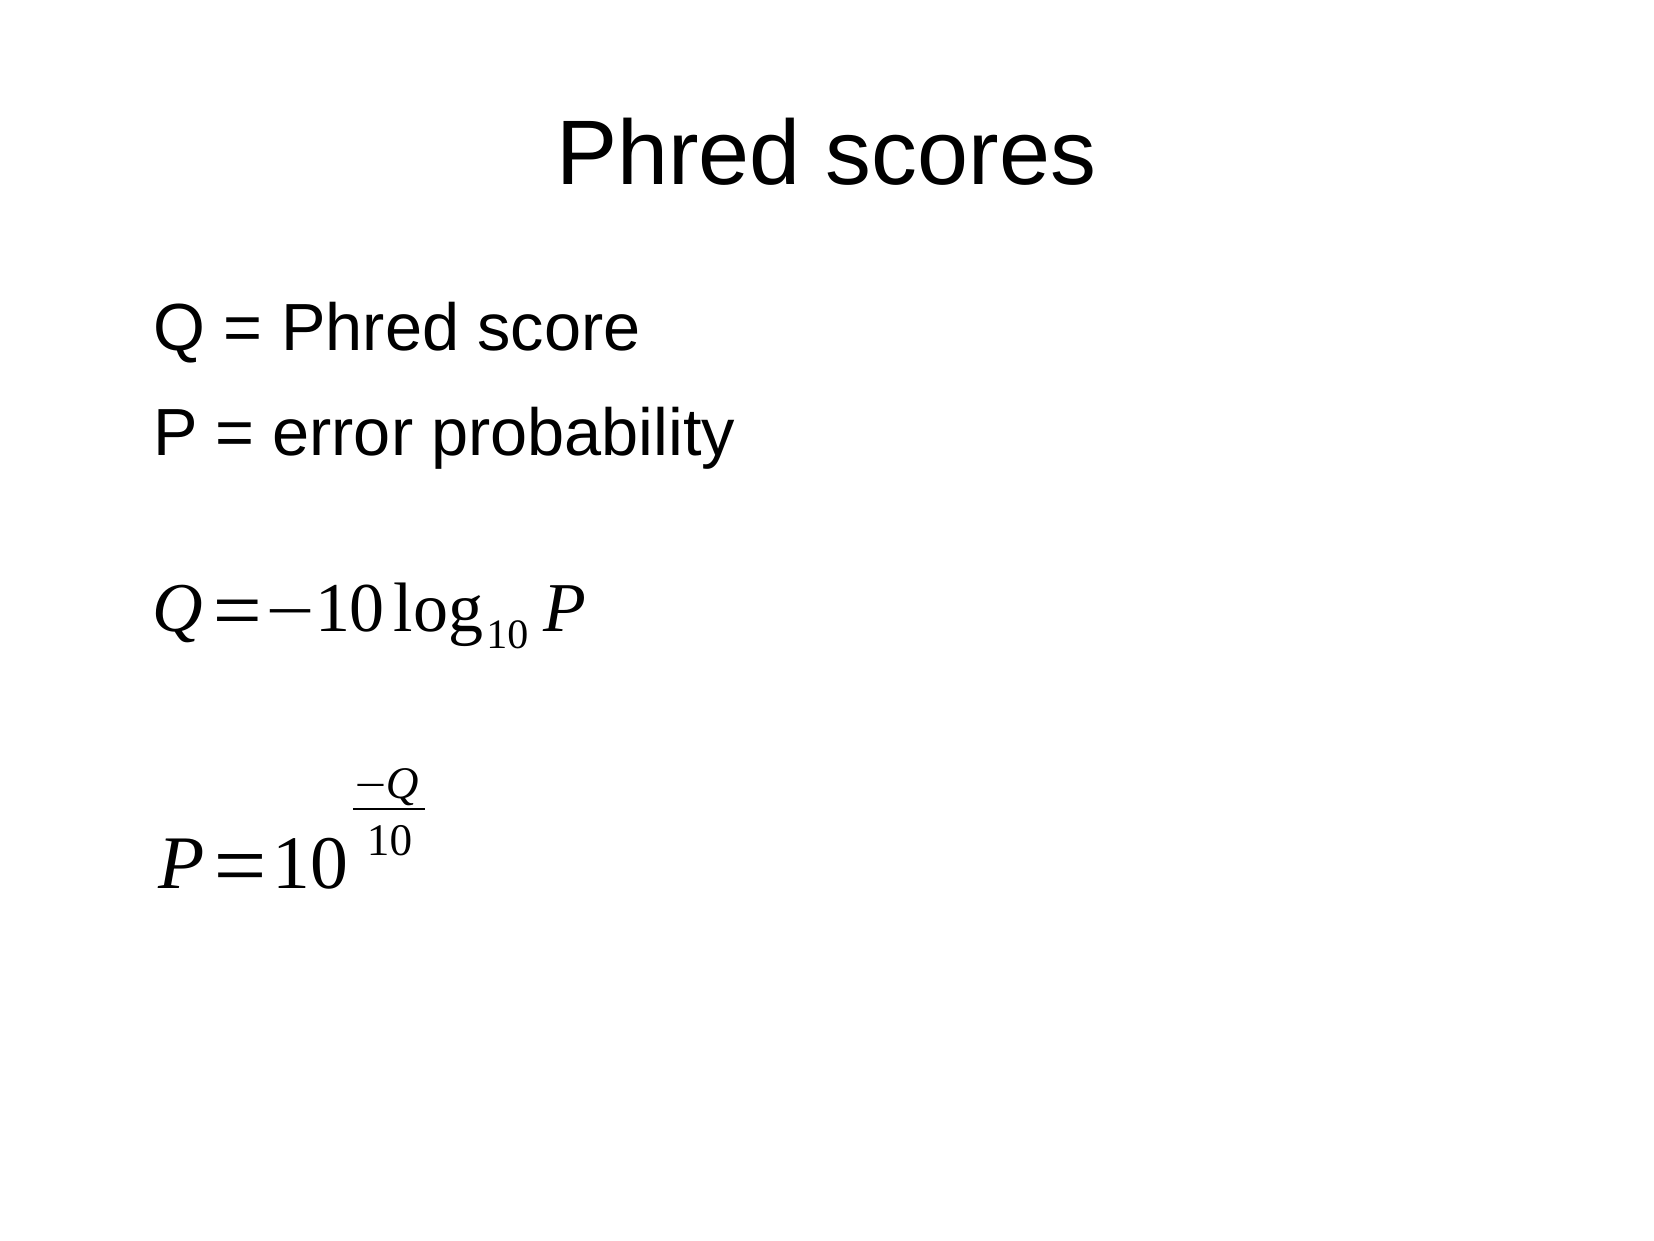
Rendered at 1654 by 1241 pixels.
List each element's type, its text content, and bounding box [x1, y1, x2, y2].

chart [135, 570, 605, 661]
chart [135, 756, 444, 907]
list Q = Phred score P = error probability [82, 290, 1538, 1010]
title Phred scores [82, 49, 1571, 257]
